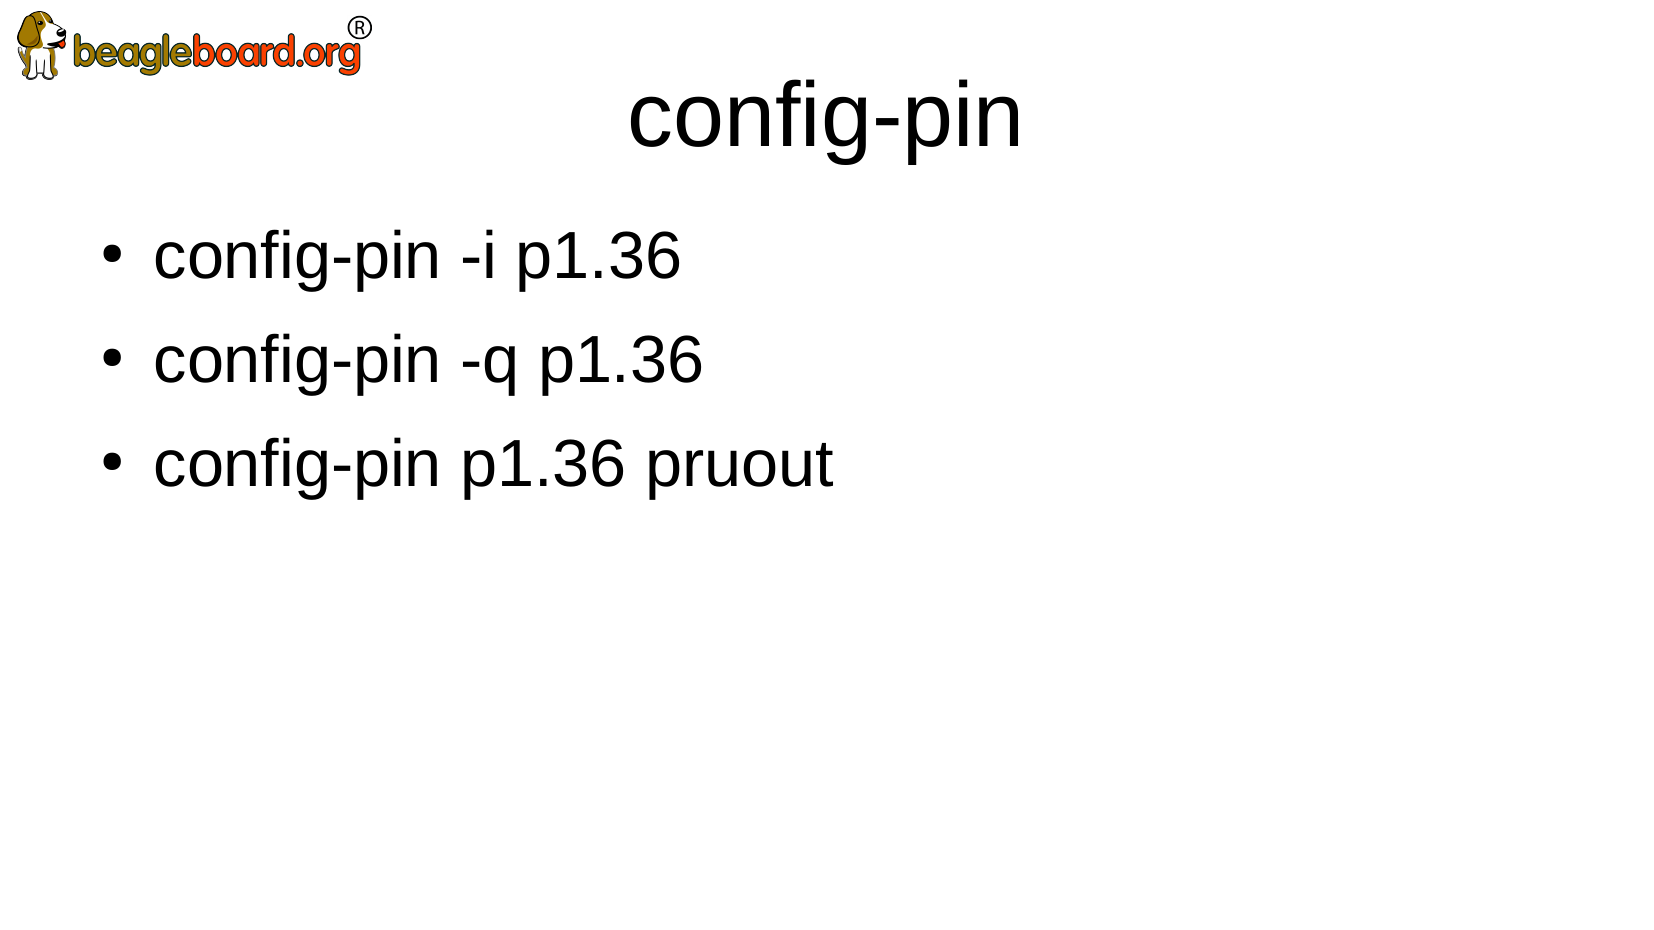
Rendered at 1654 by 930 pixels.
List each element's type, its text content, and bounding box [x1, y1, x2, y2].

picture [17, 11, 372, 80]
list config-pin -i p1.36 config-pin -q p1.36 config-pin p1.36 pruout [82, 217, 1571, 757]
title config-pin [82, 37, 1571, 193]
